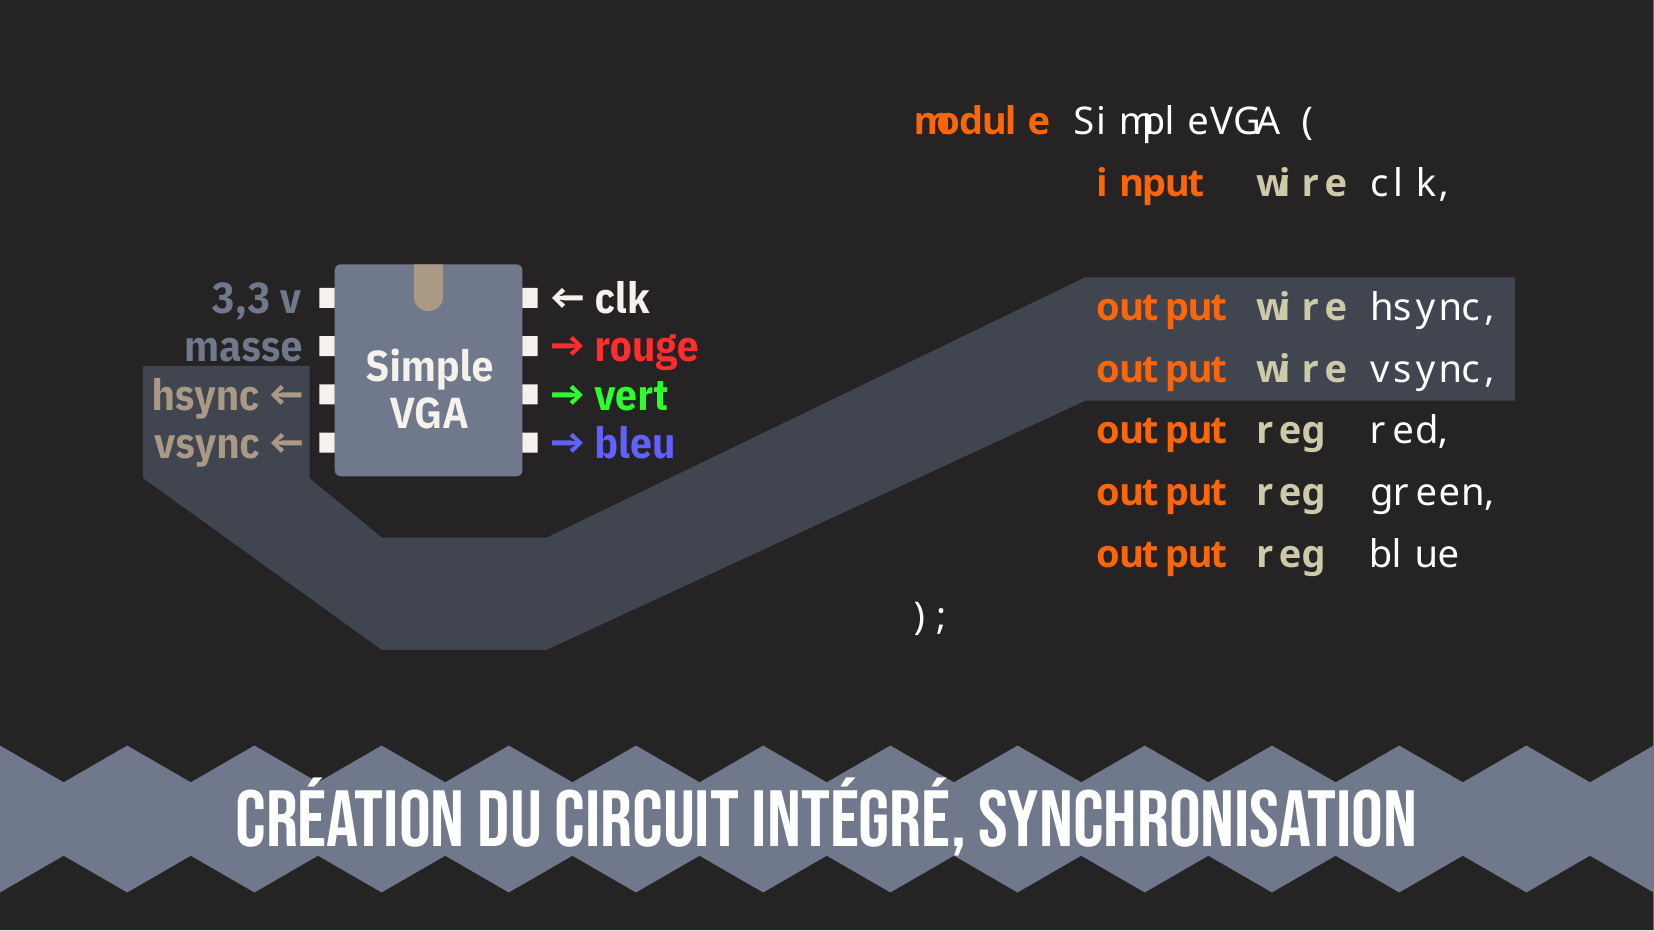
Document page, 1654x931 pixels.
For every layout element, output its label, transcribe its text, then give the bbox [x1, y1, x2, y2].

picture [0, 0, 1654, 741]
title Création du circuit intégré, synchronisation [54, 768, 1600, 877]
